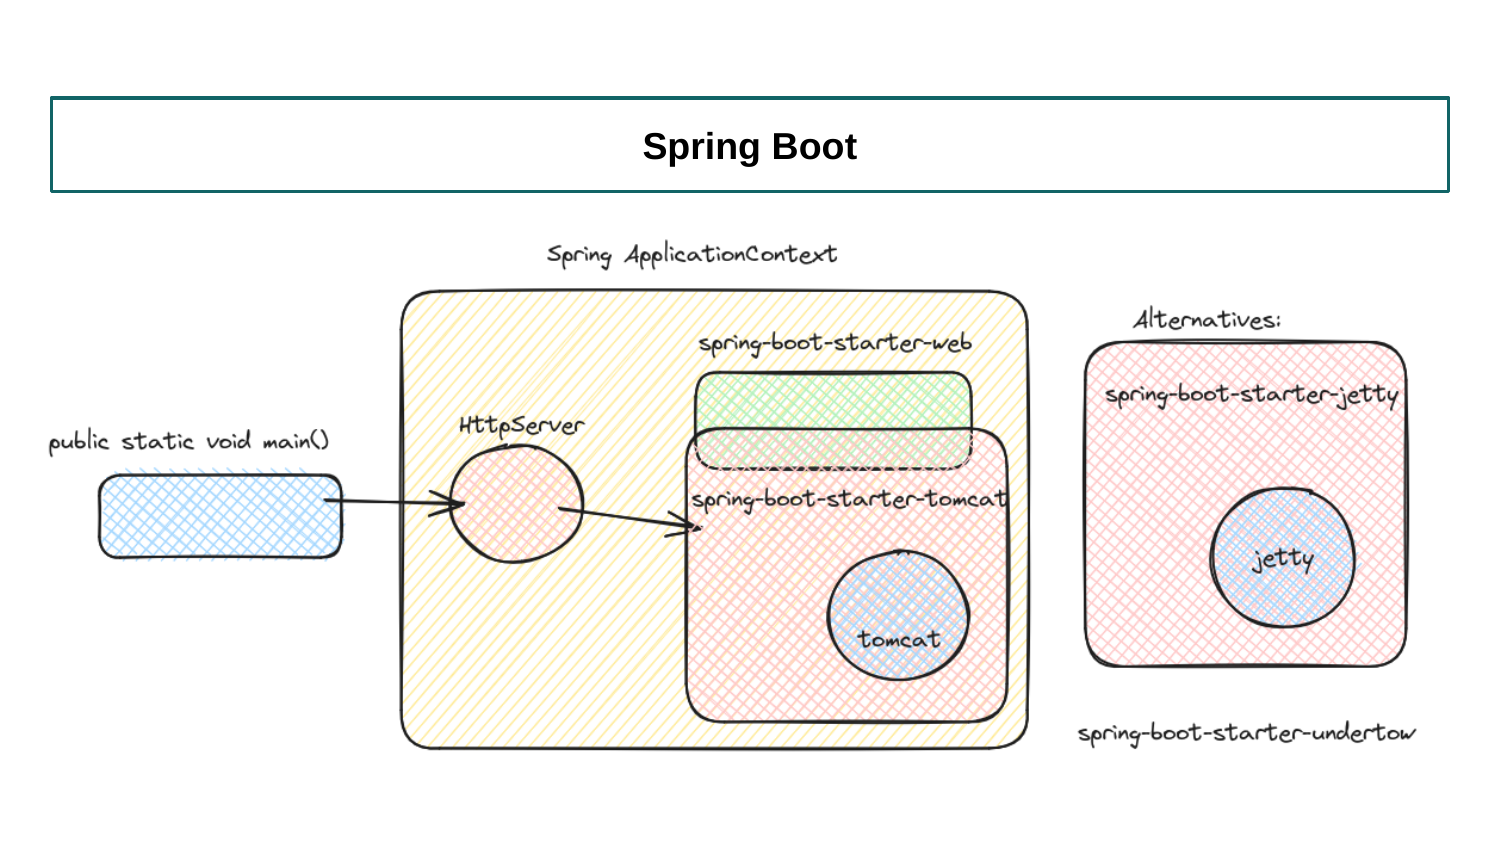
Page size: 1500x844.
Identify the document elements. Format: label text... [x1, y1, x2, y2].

title Spring Boot [51, 98, 1449, 192]
picture [37, 224, 1426, 761]
